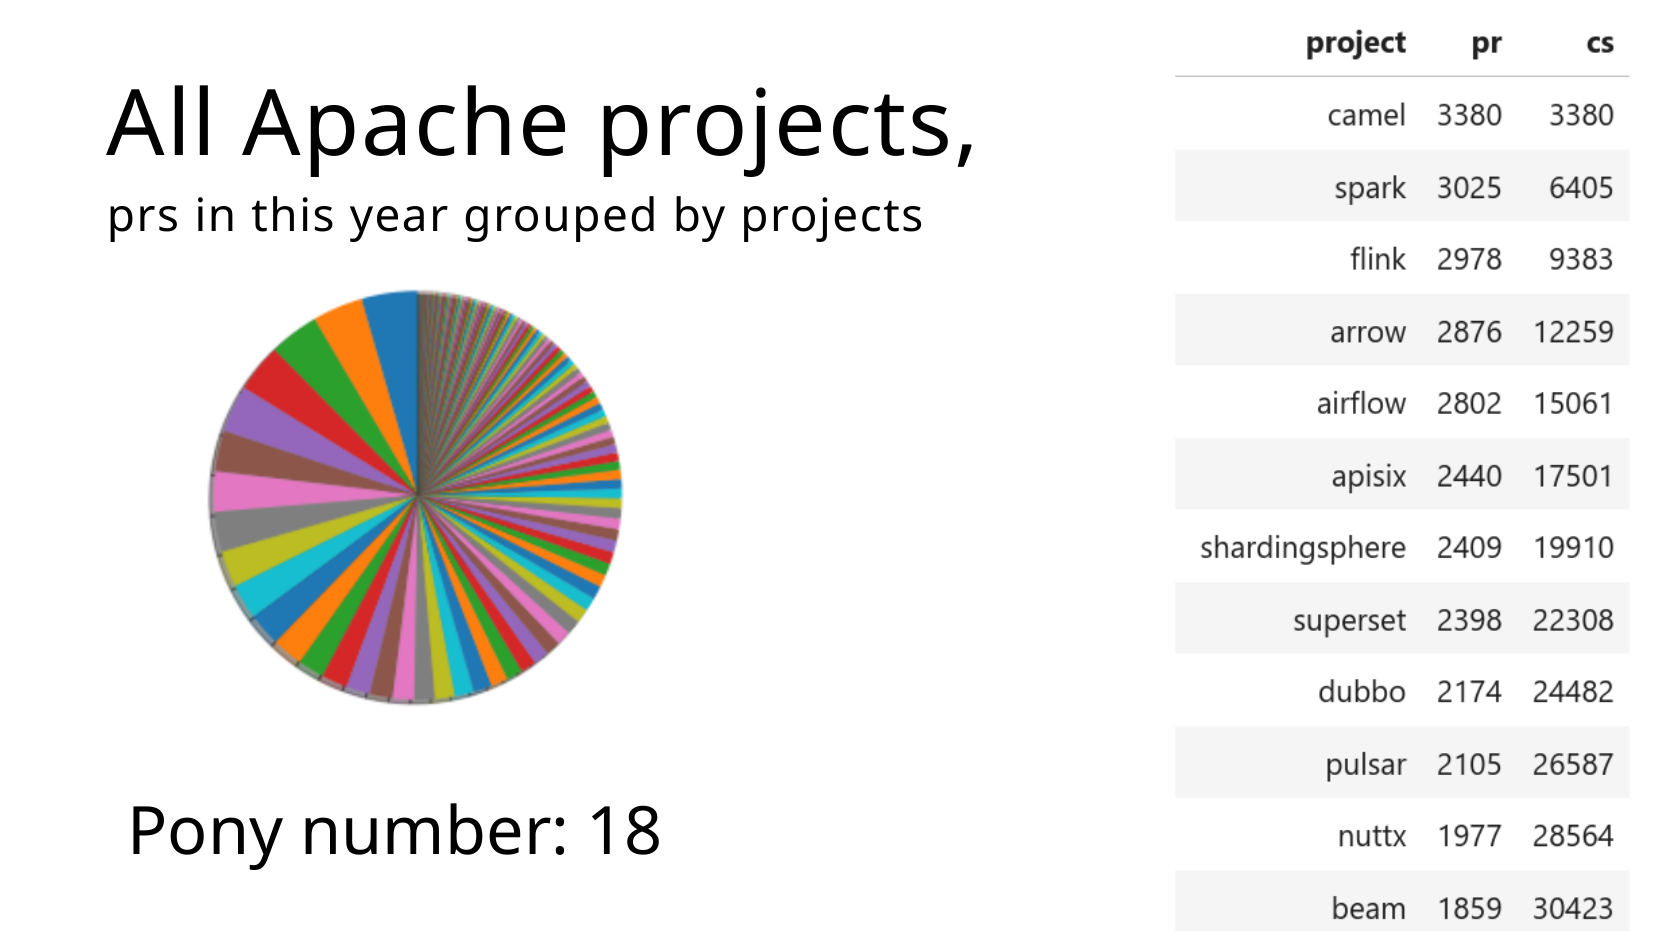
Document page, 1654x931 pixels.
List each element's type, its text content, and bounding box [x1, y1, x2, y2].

title All Apache projects, prs in this year grouped by projects [106, 67, 1085, 236]
picture [194, 275, 636, 735]
list Pony number: 18 [127, 783, 1085, 879]
picture [1085, 3, 1654, 931]
